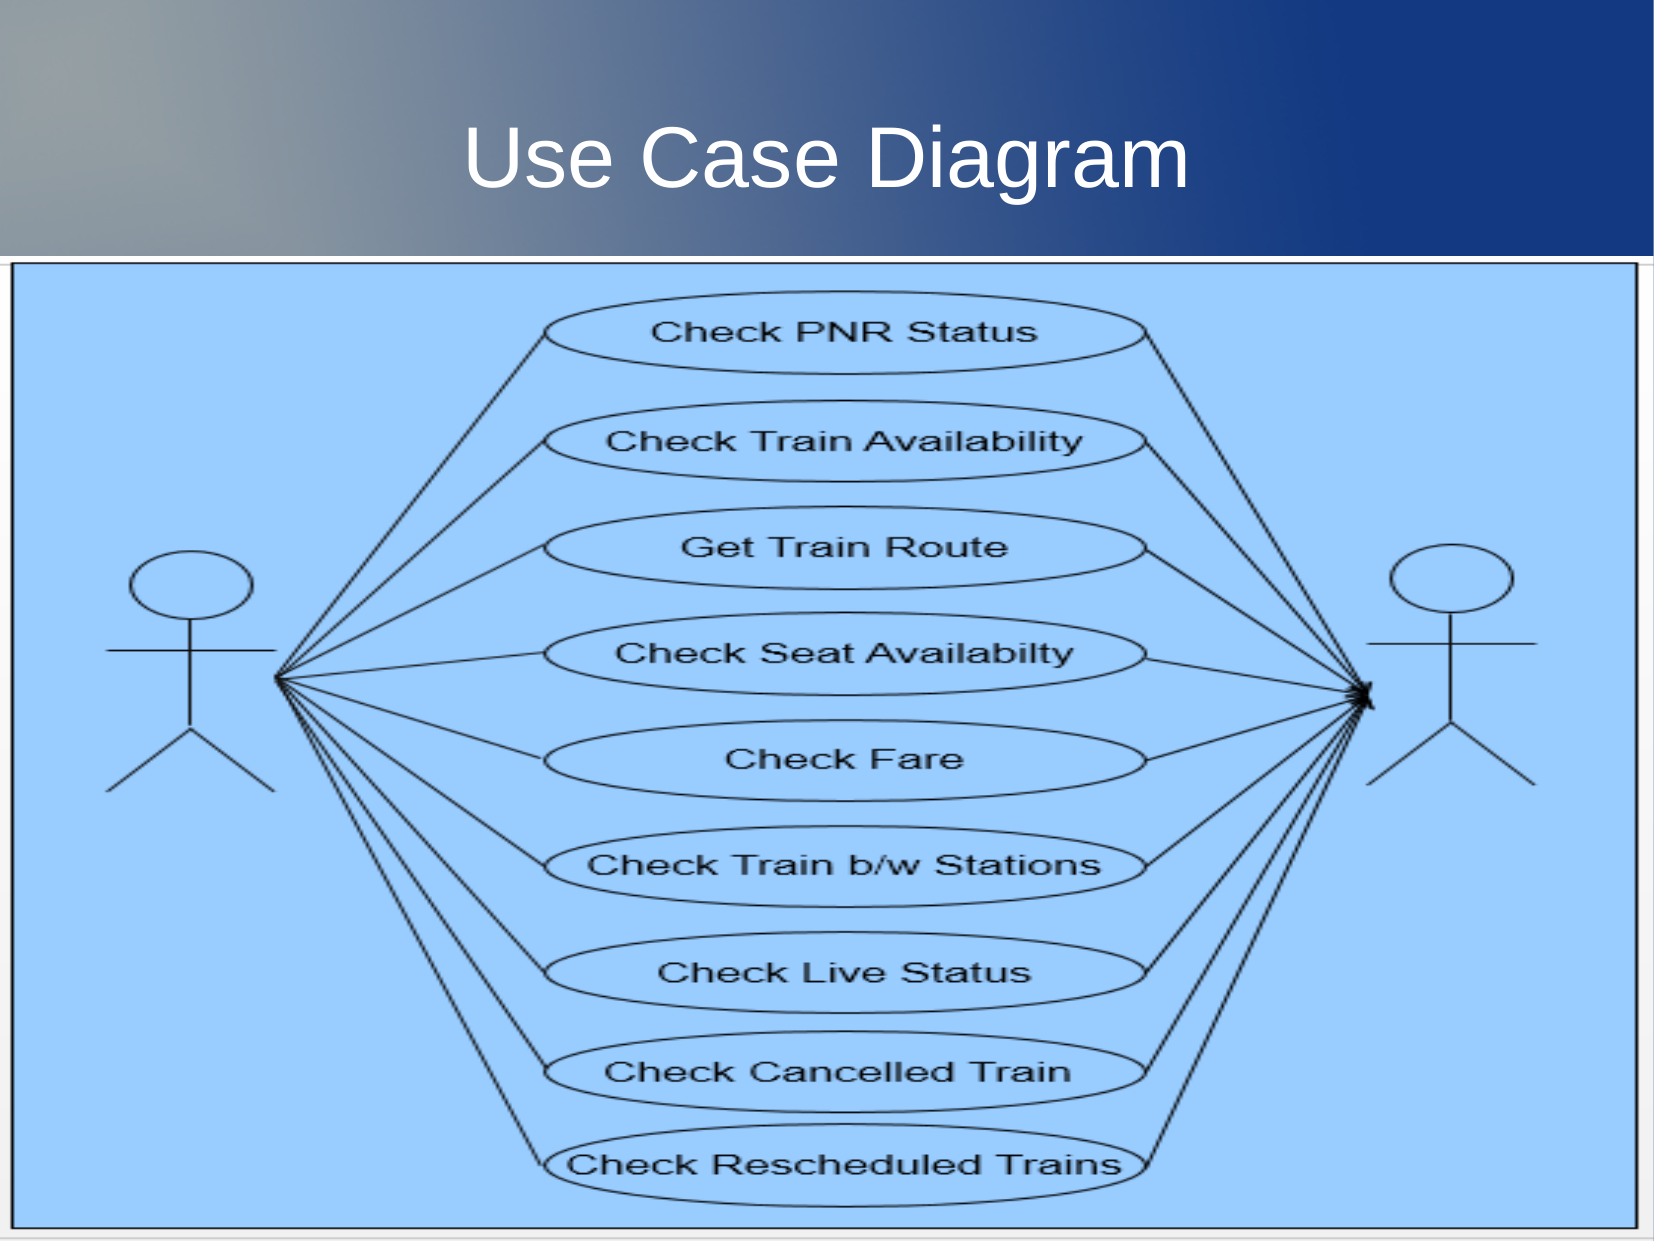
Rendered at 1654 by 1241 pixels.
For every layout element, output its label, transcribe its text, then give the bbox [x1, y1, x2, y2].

picture [0, 256, 1654, 1241]
title Use Case Diagram [82, 49, 1571, 256]
